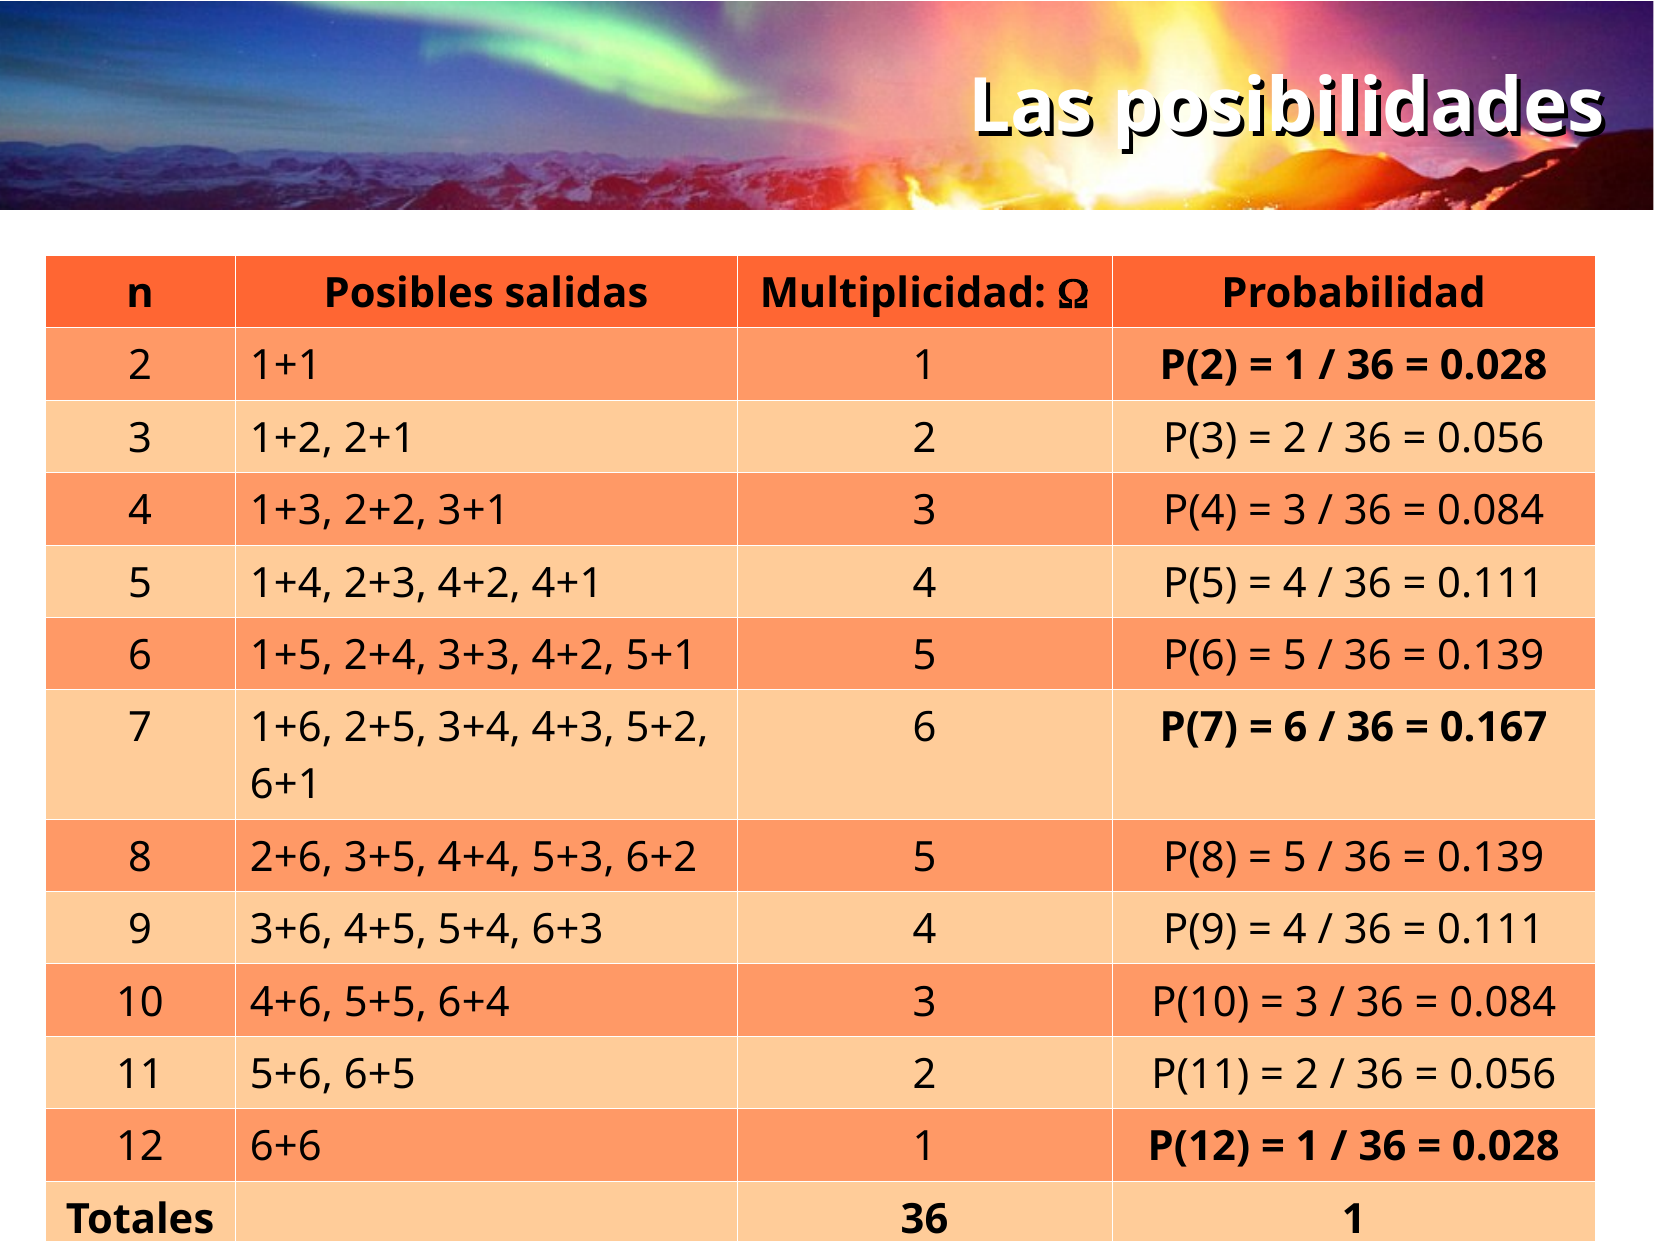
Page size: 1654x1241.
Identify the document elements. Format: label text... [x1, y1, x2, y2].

table_cell 1+3, 2+2, 3+1 [236, 473, 737, 545]
table_cell 1+4, 2+3, 4+2, 4+1 [236, 546, 737, 617]
table_cell 5 [46, 546, 235, 617]
table_cell 2 [46, 328, 235, 400]
table_cell 6 [46, 618, 235, 689]
table_header Multiplicidad: W [738, 256, 1112, 327]
table_cell 3 [46, 401, 235, 472]
table_cell 5 [738, 820, 1112, 891]
table_cell 5 [738, 618, 1112, 689]
table_cell 1 [738, 328, 1112, 400]
table_cell 1 [1113, 1182, 1595, 1241]
table_cell P(9) = 4 / 36 = 0.111 [1113, 892, 1595, 963]
table_cell Totales [46, 1182, 235, 1241]
table_cell 8 [46, 820, 235, 891]
table_header Posibles salidas [236, 256, 737, 327]
table_cell 10 [46, 964, 235, 1036]
table_cell 4 [46, 473, 235, 545]
table_cell 2 [738, 401, 1112, 472]
table_cell 4 [738, 546, 1112, 617]
table_header n [46, 256, 235, 327]
table_cell P(4) = 3 / 36 = 0.084 [1113, 473, 1595, 545]
table_cell 1+1 [236, 328, 737, 400]
title Las posibilidades [45, 15, 1606, 191]
table_cell 3+6, 4+5, 5+4, 6+3 [236, 892, 737, 963]
table_cell 5+6, 6+5 [236, 1037, 737, 1108]
table_cell P(3) = 2 / 36 = 0.056 [1113, 401, 1595, 472]
table_cell 12 [46, 1109, 235, 1181]
table_cell P(11) = 2 / 36 = 0.056 [1113, 1037, 1595, 1108]
table_cell 36 [738, 1182, 1112, 1241]
table_cell P(6) = 5 / 36 = 0.139 [1113, 618, 1595, 689]
table_cell 1+5, 2+4, 3+3, 4+2, 5+1 [236, 618, 737, 689]
table_cell P(7) = 6 / 36 = 0.167 [1113, 690, 1595, 819]
table_cell 6 [738, 690, 1112, 819]
table_cell P(5) = 4 / 36 = 0.111 [1113, 546, 1595, 617]
table_cell 2 [738, 1037, 1112, 1108]
table_cell 9 [46, 892, 235, 963]
table_cell 7 [46, 690, 235, 819]
table_cell P(2) = 1 / 36 = 0.028 [1113, 328, 1595, 400]
table_cell 3 [738, 473, 1112, 545]
table_cell 11 [46, 1037, 235, 1108]
table_cell P(8) = 5 / 36 = 0.139 [1113, 820, 1595, 891]
table_cell 6+6 [236, 1109, 737, 1181]
table_cell 3 [738, 964, 1112, 1036]
table_cell 1+6, 2+5, 3+4, 4+3, 5+2, 6+1 [236, 690, 737, 819]
table_cell 2+6, 3+5, 4+4, 5+3, 6+2 [236, 820, 737, 891]
table_cell 4 [738, 892, 1112, 963]
table_cell P(10) = 3 / 36 = 0.084 [1113, 964, 1595, 1036]
table_header Probabilidad [1113, 256, 1595, 327]
table_cell 4+6, 5+5, 6+4 [236, 964, 737, 1036]
picture [0, 1, 1654, 210]
table_cell [236, 1182, 737, 1241]
table_cell 1 [738, 1109, 1112, 1181]
table_cell P(12) = 1 / 36 = 0.028 [1113, 1109, 1595, 1181]
table_cell 1+2, 2+1 [236, 401, 737, 472]
